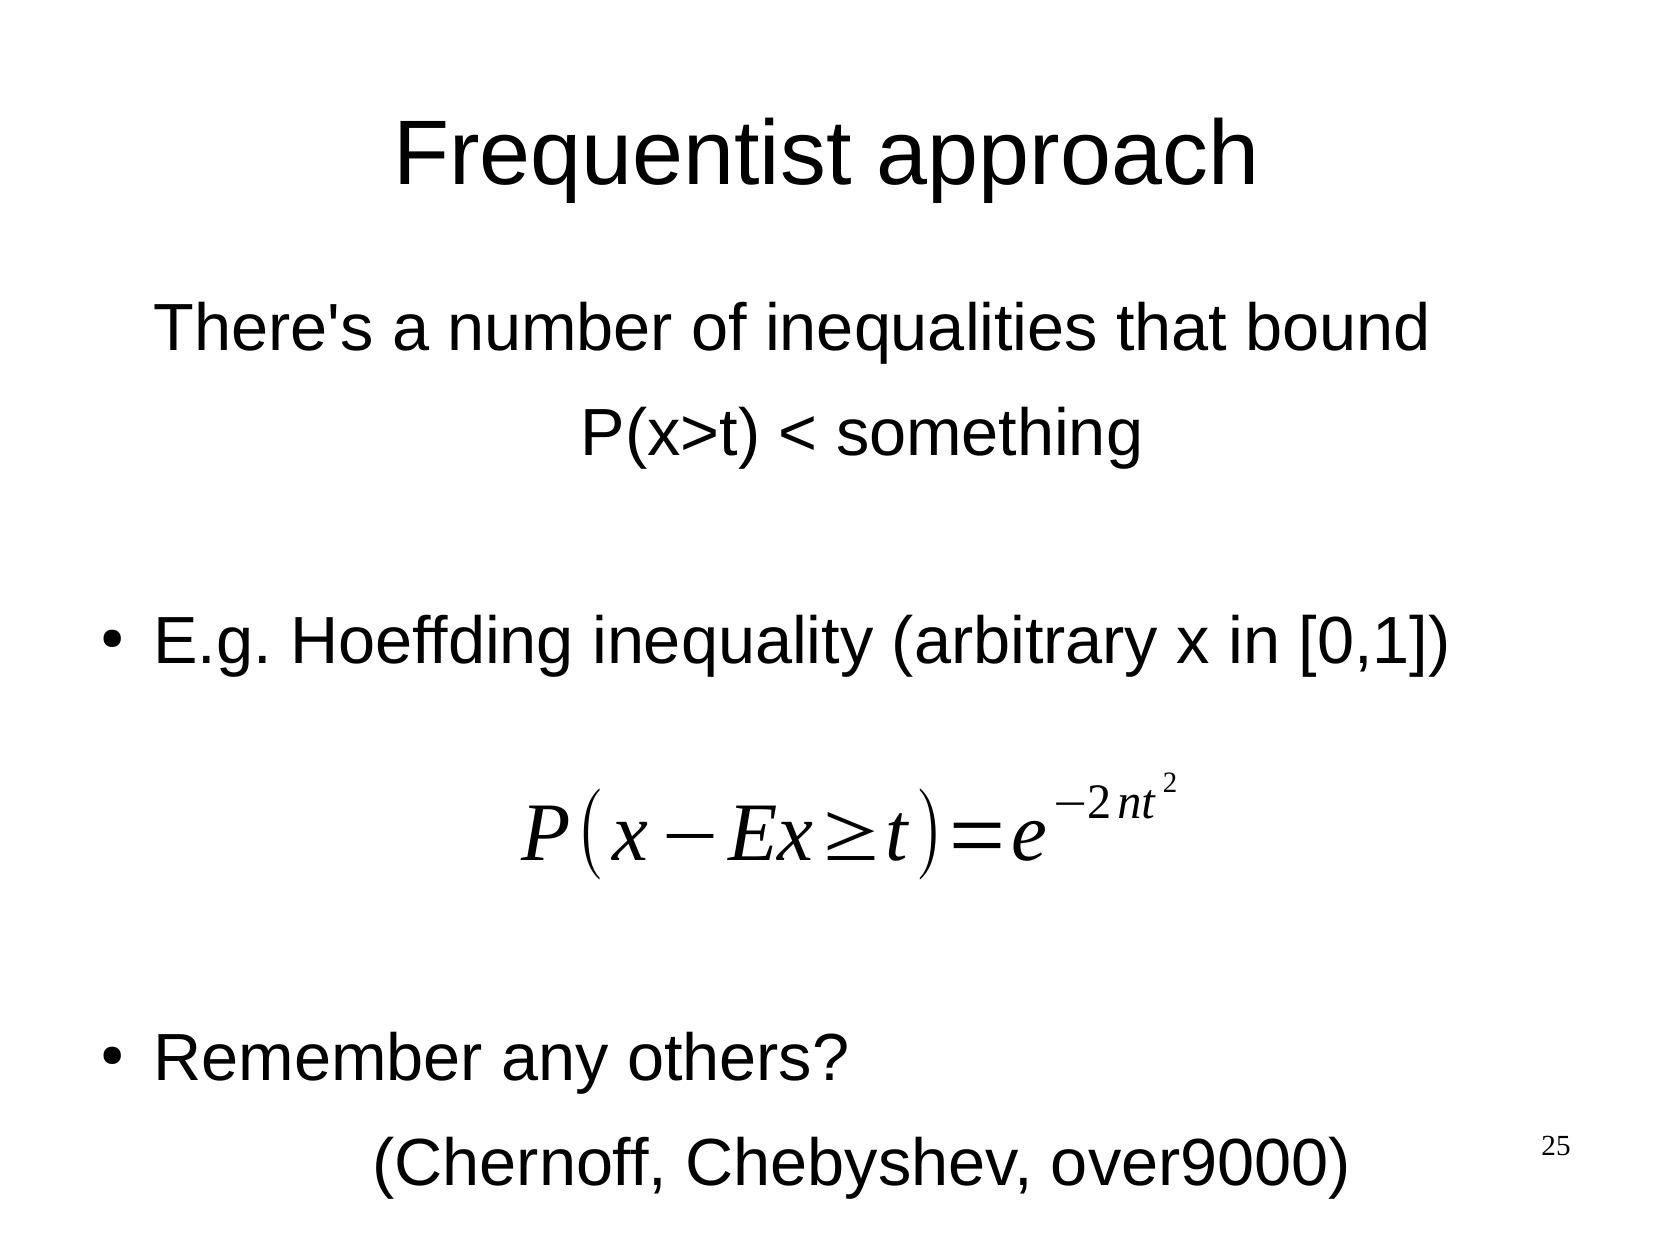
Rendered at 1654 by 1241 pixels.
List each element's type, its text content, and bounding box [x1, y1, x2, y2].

title Frequentist approach [82, 49, 1571, 257]
list There's a number of inequalities that bound P(x>t) < something E.g. Hoeffding inequality (arbitrary x in [0,1]) Remember any others? (Chernoff, Chebyshev, over9000) [82, 290, 1571, 1241]
chart [496, 766, 1195, 885]
